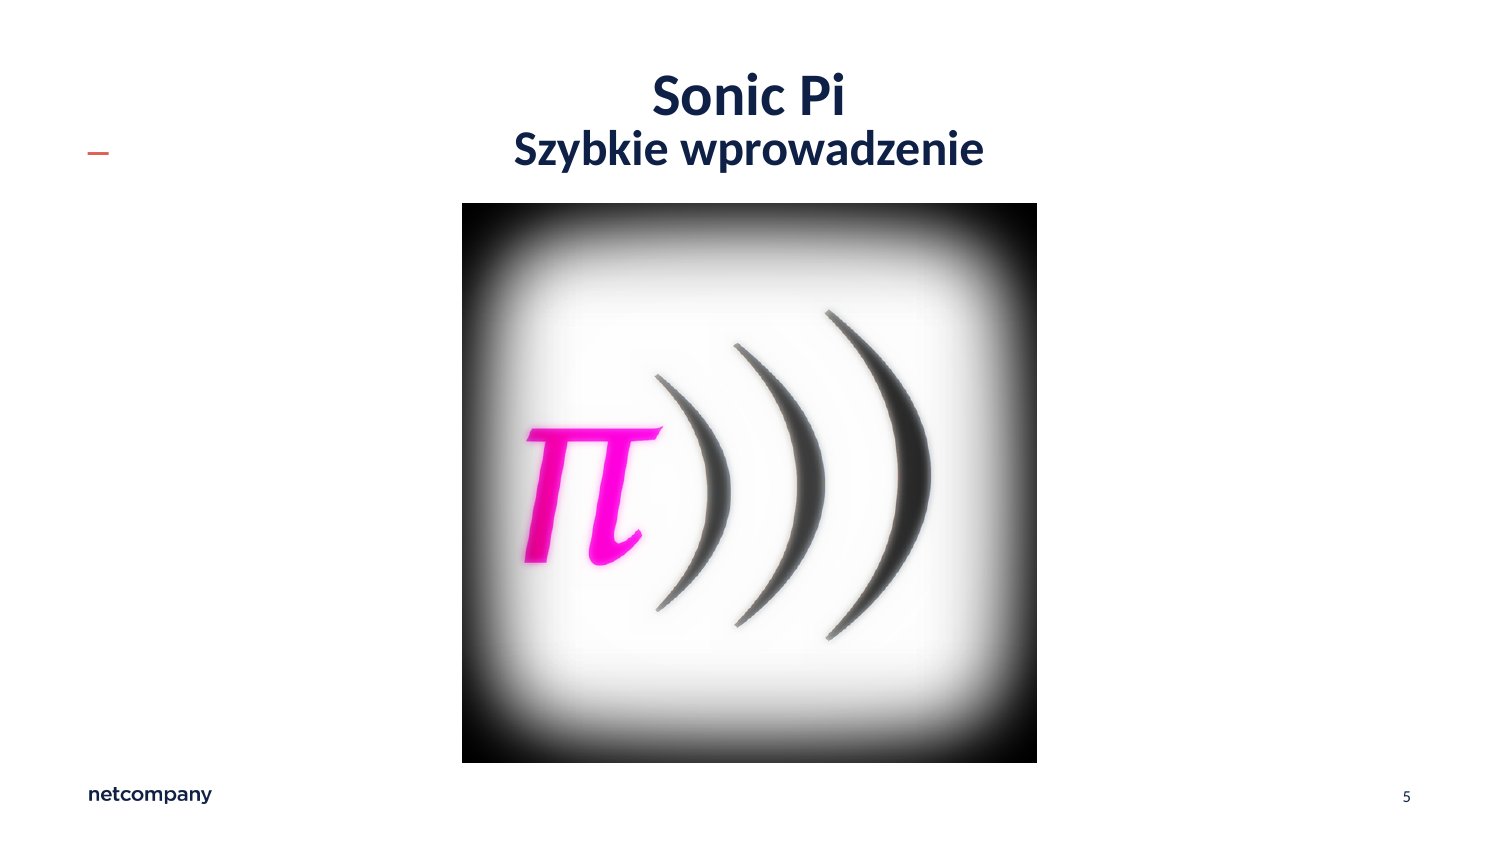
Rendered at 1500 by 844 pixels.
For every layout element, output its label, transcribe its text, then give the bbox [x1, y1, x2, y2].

text_box Sonic Pi Szybkie wprowadzenie [87, 125, 1412, 176]
picture [88, 787, 213, 804]
picture [462, 203, 1037, 763]
